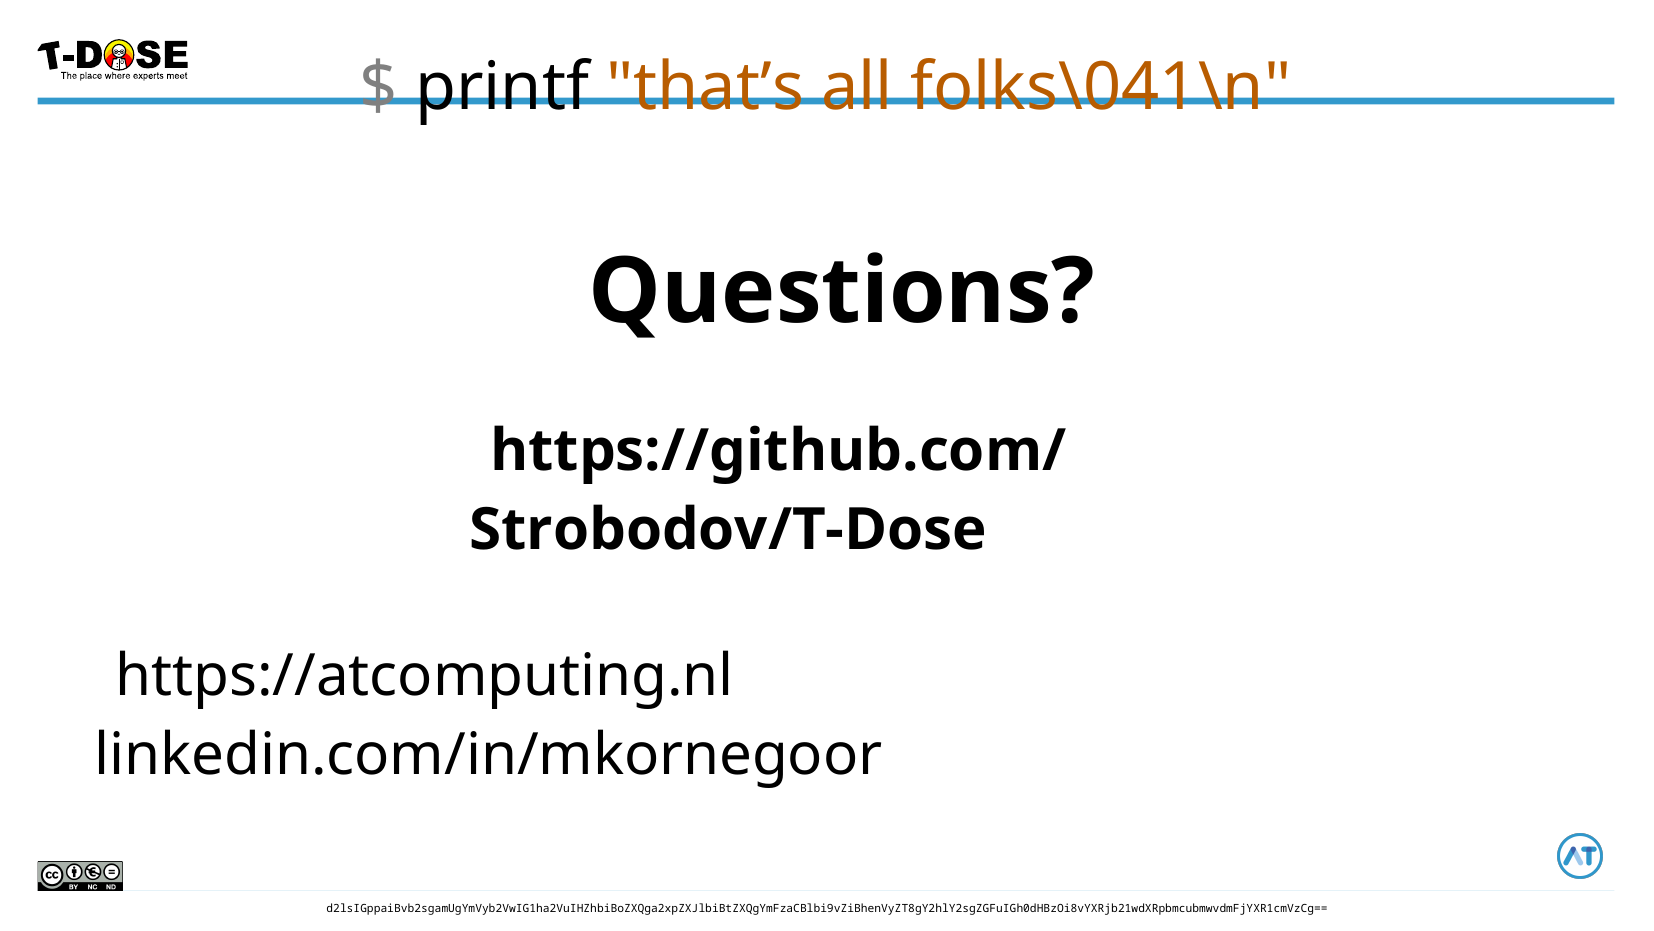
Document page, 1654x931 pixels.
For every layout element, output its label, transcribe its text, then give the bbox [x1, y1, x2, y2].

text_box Questions? [37, 195, 1615, 380]
picture [37, 861, 123, 891]
text_box https://atcomputing.nl linkedin.com/in/mkornegoor [94, 675, 1558, 751]
text_box https://github.com/Strobodov/T-Dose [469, 450, 1183, 526]
text_box $ printf "that’s all folks\041\n" [37, 38, 1615, 106]
picture [1557, 833, 1603, 879]
text_box d2lsIGppaiBvb2sgamUgYmVyb2VwIG1ha2VuIHZhbiBoZXQga2xpZXJlbiBtZXQgYmFzaCBlbi9vZiBhenVyZT8gY2hlY2sgZGFuIGh0dHBzOi8vYXRjb21wdXRpbmcubmwvdmFjYXR1cmVzCg== [246, 900, 1405, 913]
